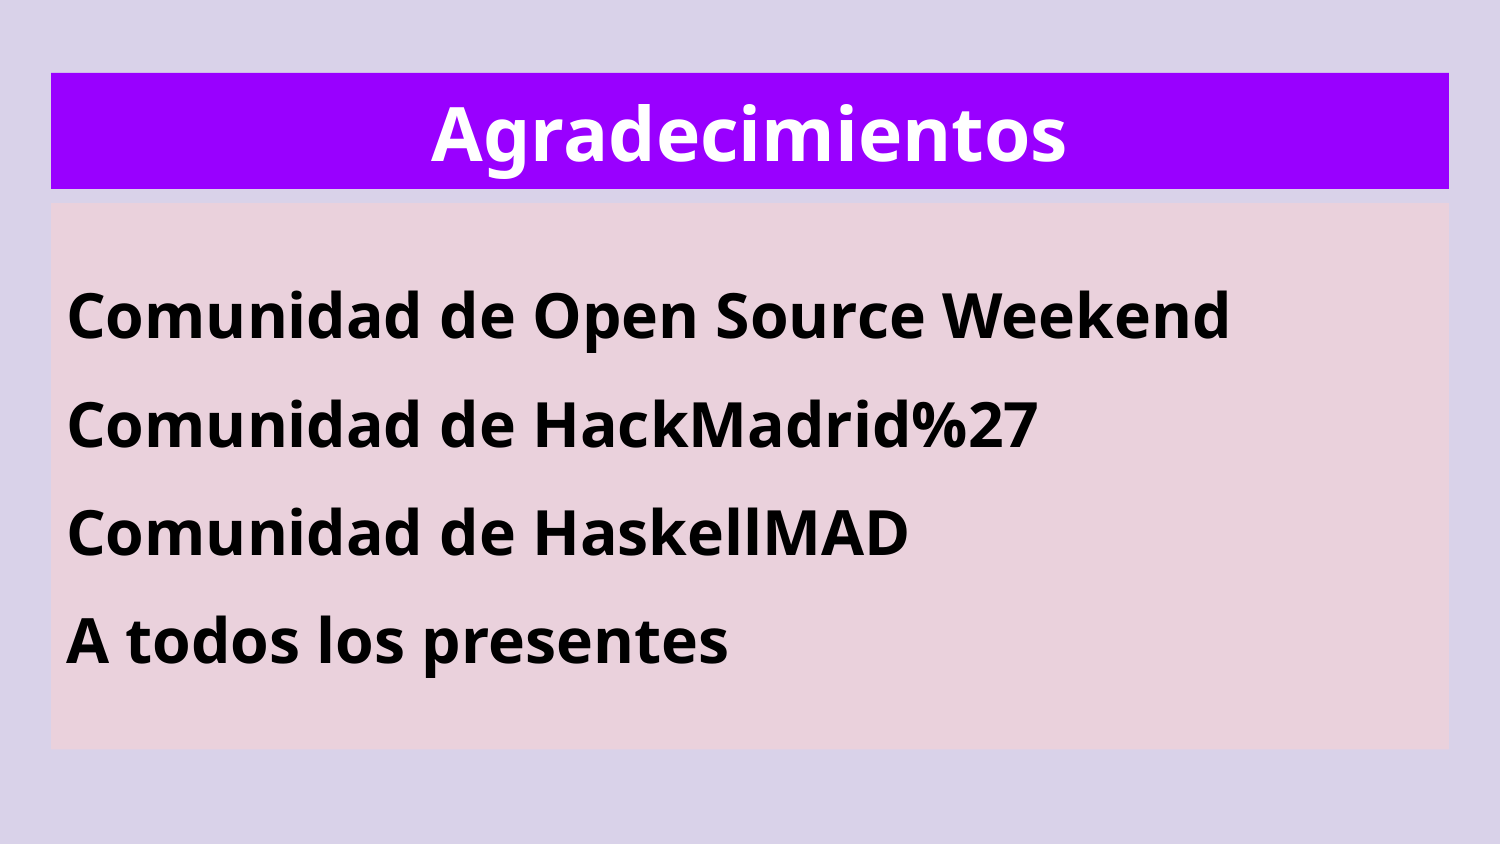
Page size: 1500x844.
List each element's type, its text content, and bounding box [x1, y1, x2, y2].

title Agradecimientos [51, 72, 1449, 189]
list Comunidad de Open Source Weekend Comunidad de HackMadrid%27 Comunidad de HaskellMAD A todos los presentes [51, 203, 1449, 750]
